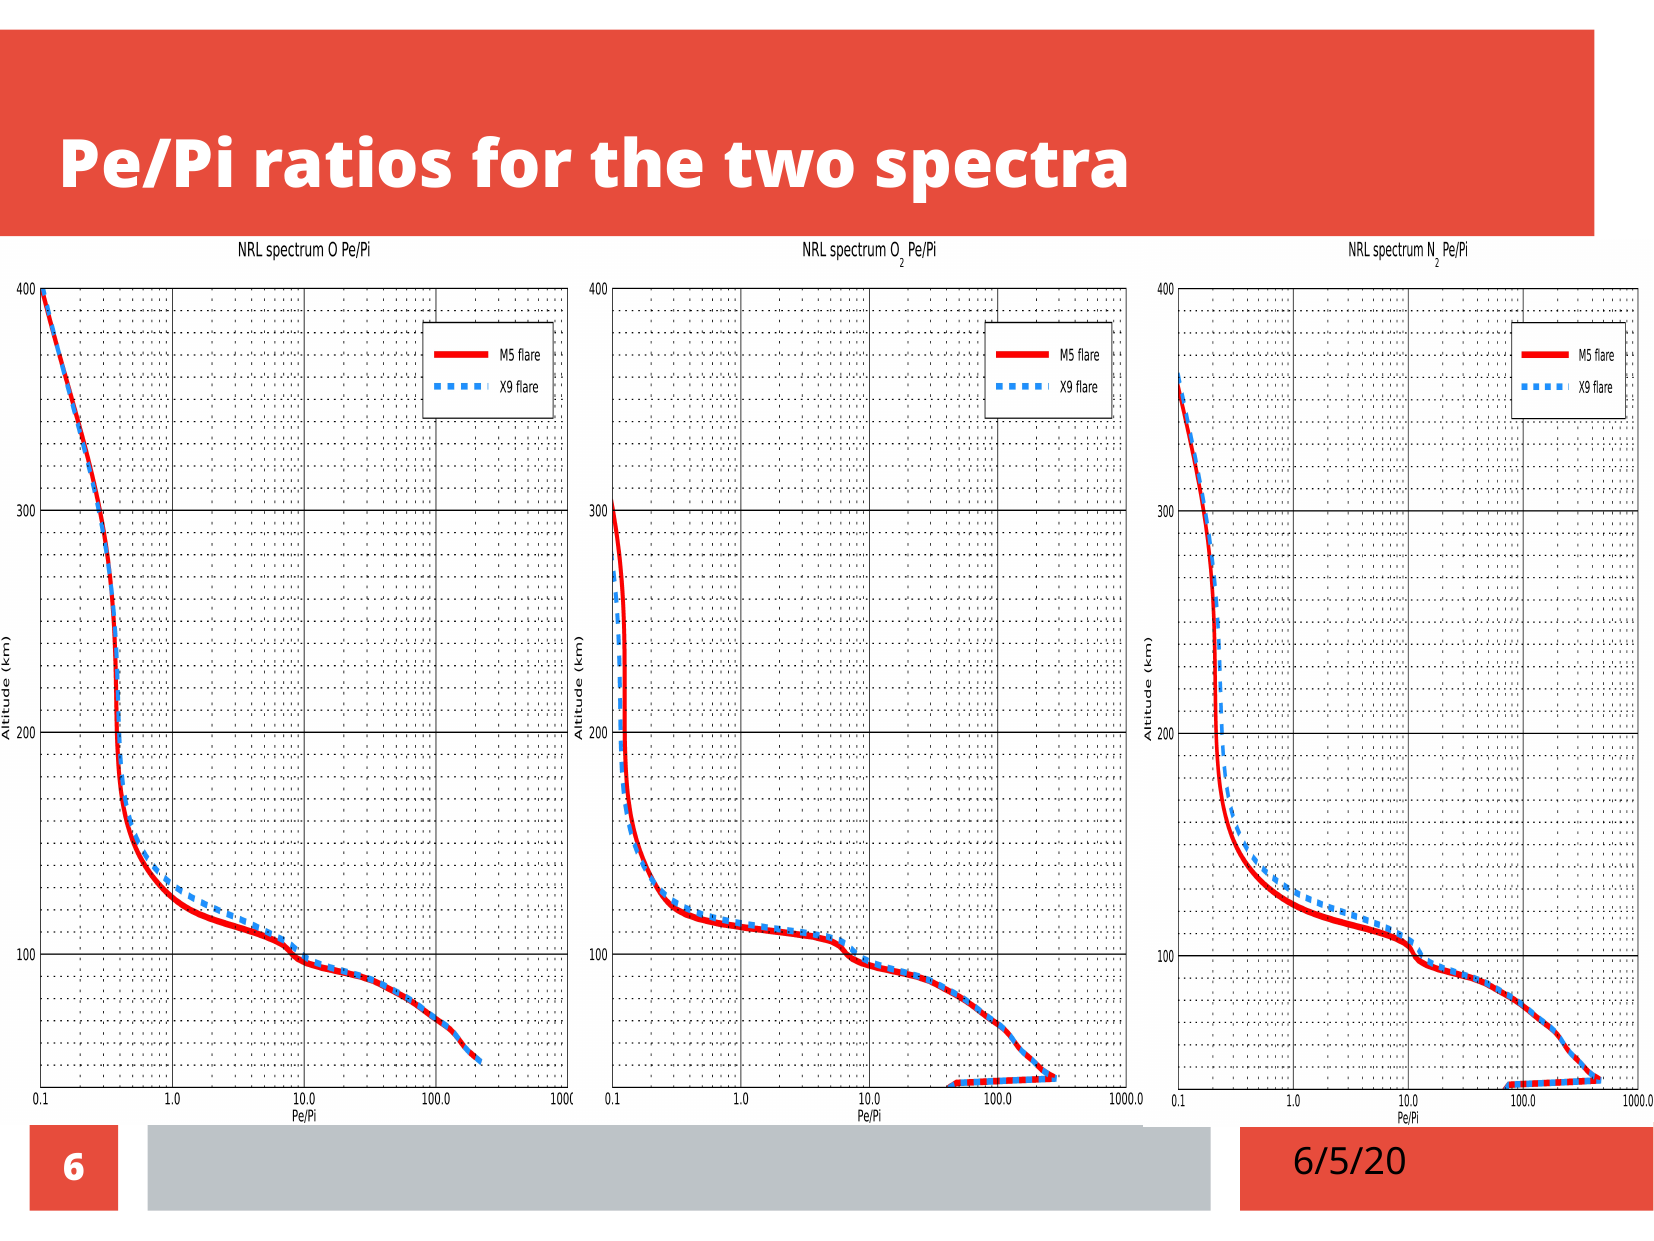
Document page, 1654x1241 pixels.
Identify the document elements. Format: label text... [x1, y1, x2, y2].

title Pe/Pi ratios for the two spectra [59, 59, 1595, 207]
text_box 6/5/20 [1278, 1127, 1501, 1201]
picture [0, 239, 1654, 1127]
